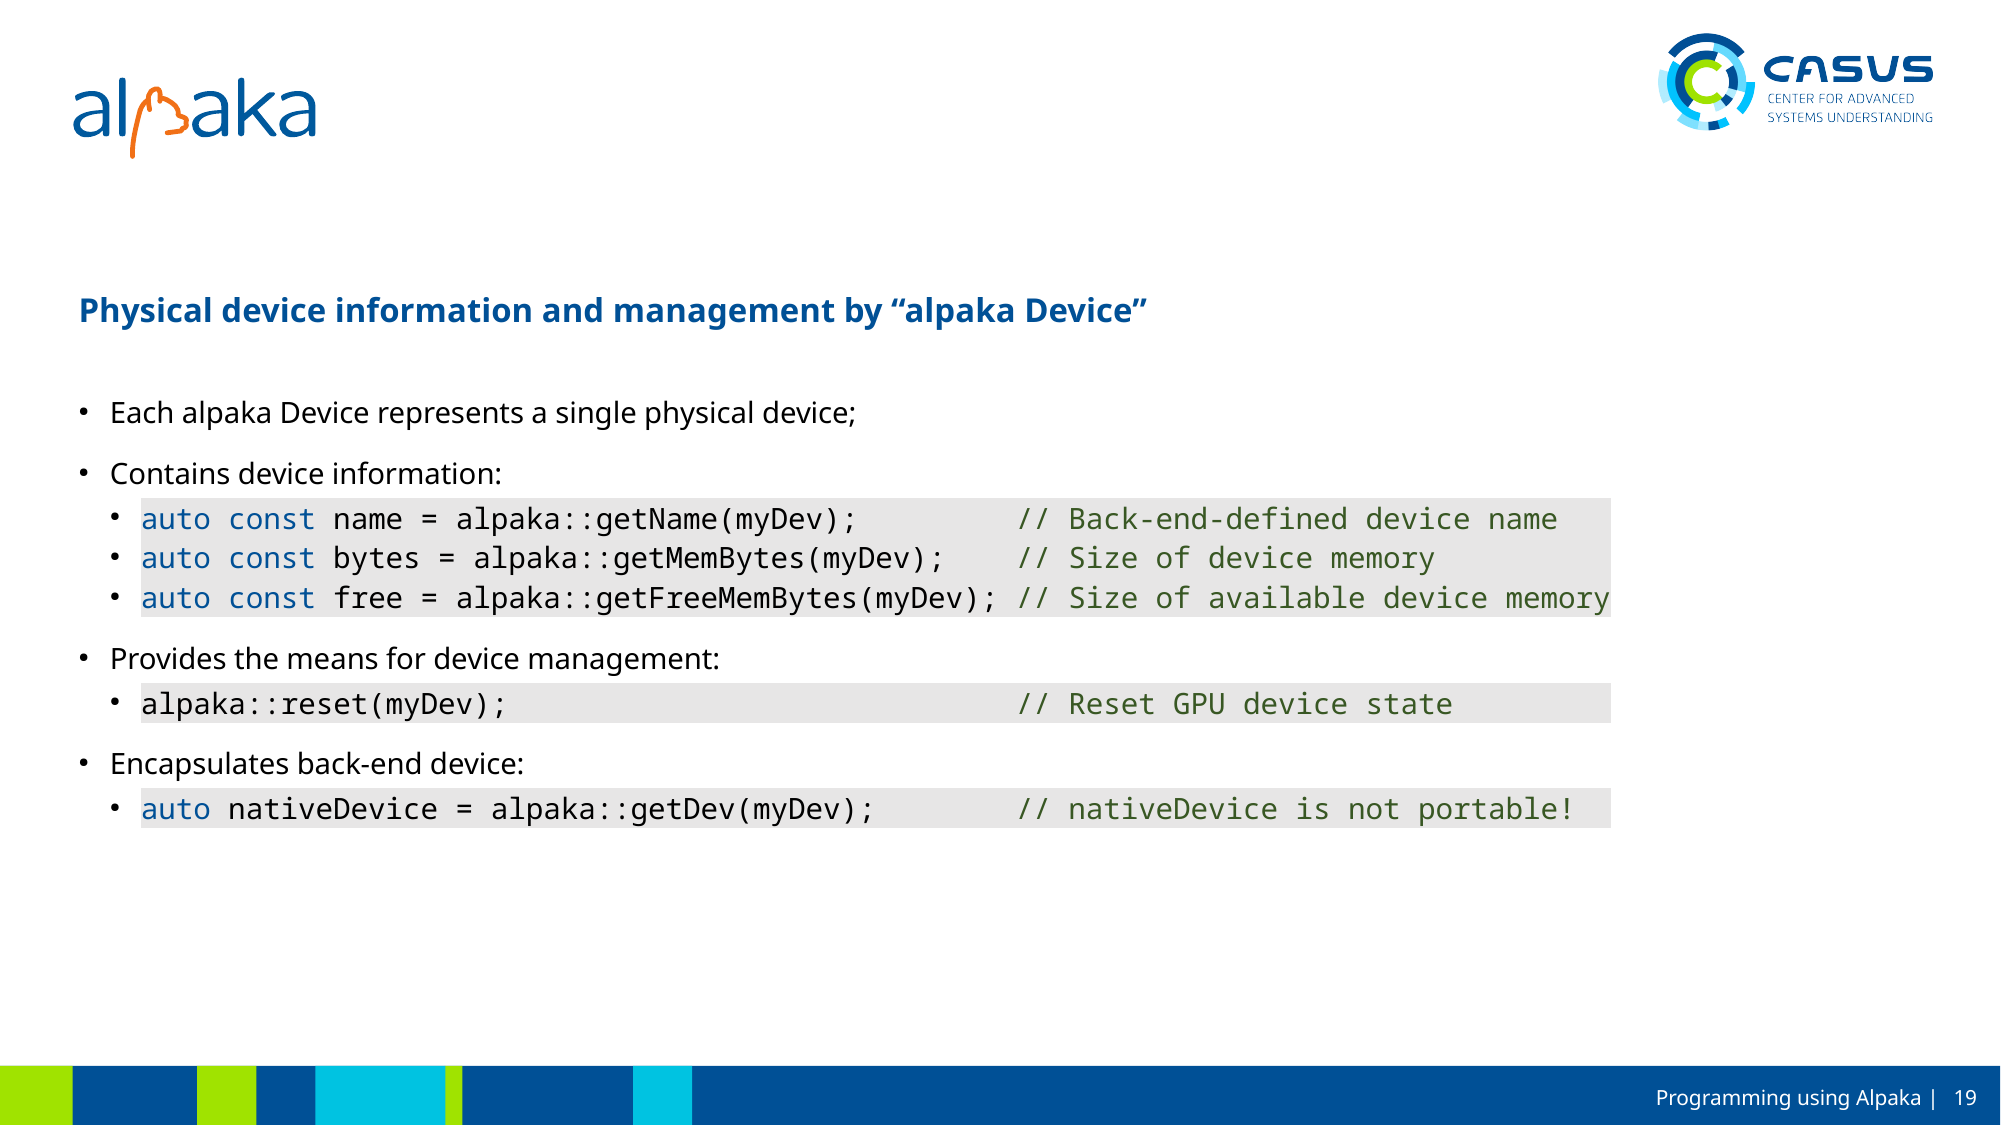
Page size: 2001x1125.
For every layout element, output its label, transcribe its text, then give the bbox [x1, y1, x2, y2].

title [72, 54, 1620, 154]
picture [72, 76, 317, 160]
list Physical device information and management by “alpaka Device” Each alpaka Device represents a single physical device; Contains device information: auto const name = alpaka::getName(myDev); // Back-end-defined device name auto const bytes = alpaka::getMemBytes(myDev); // Size of device memory auto const free = alpaka::getFreeMemBytes(myDev); // Size of available device memory Provides the means for device management: alpaka::reset(myDev); // Reset GPU device state Encapsulates back-end device: auto nativeDevice = alpaka::getDev(myDev); // nativeDevice is not portable! [78, 287, 1626, 950]
picture [1658, 33, 1933, 131]
